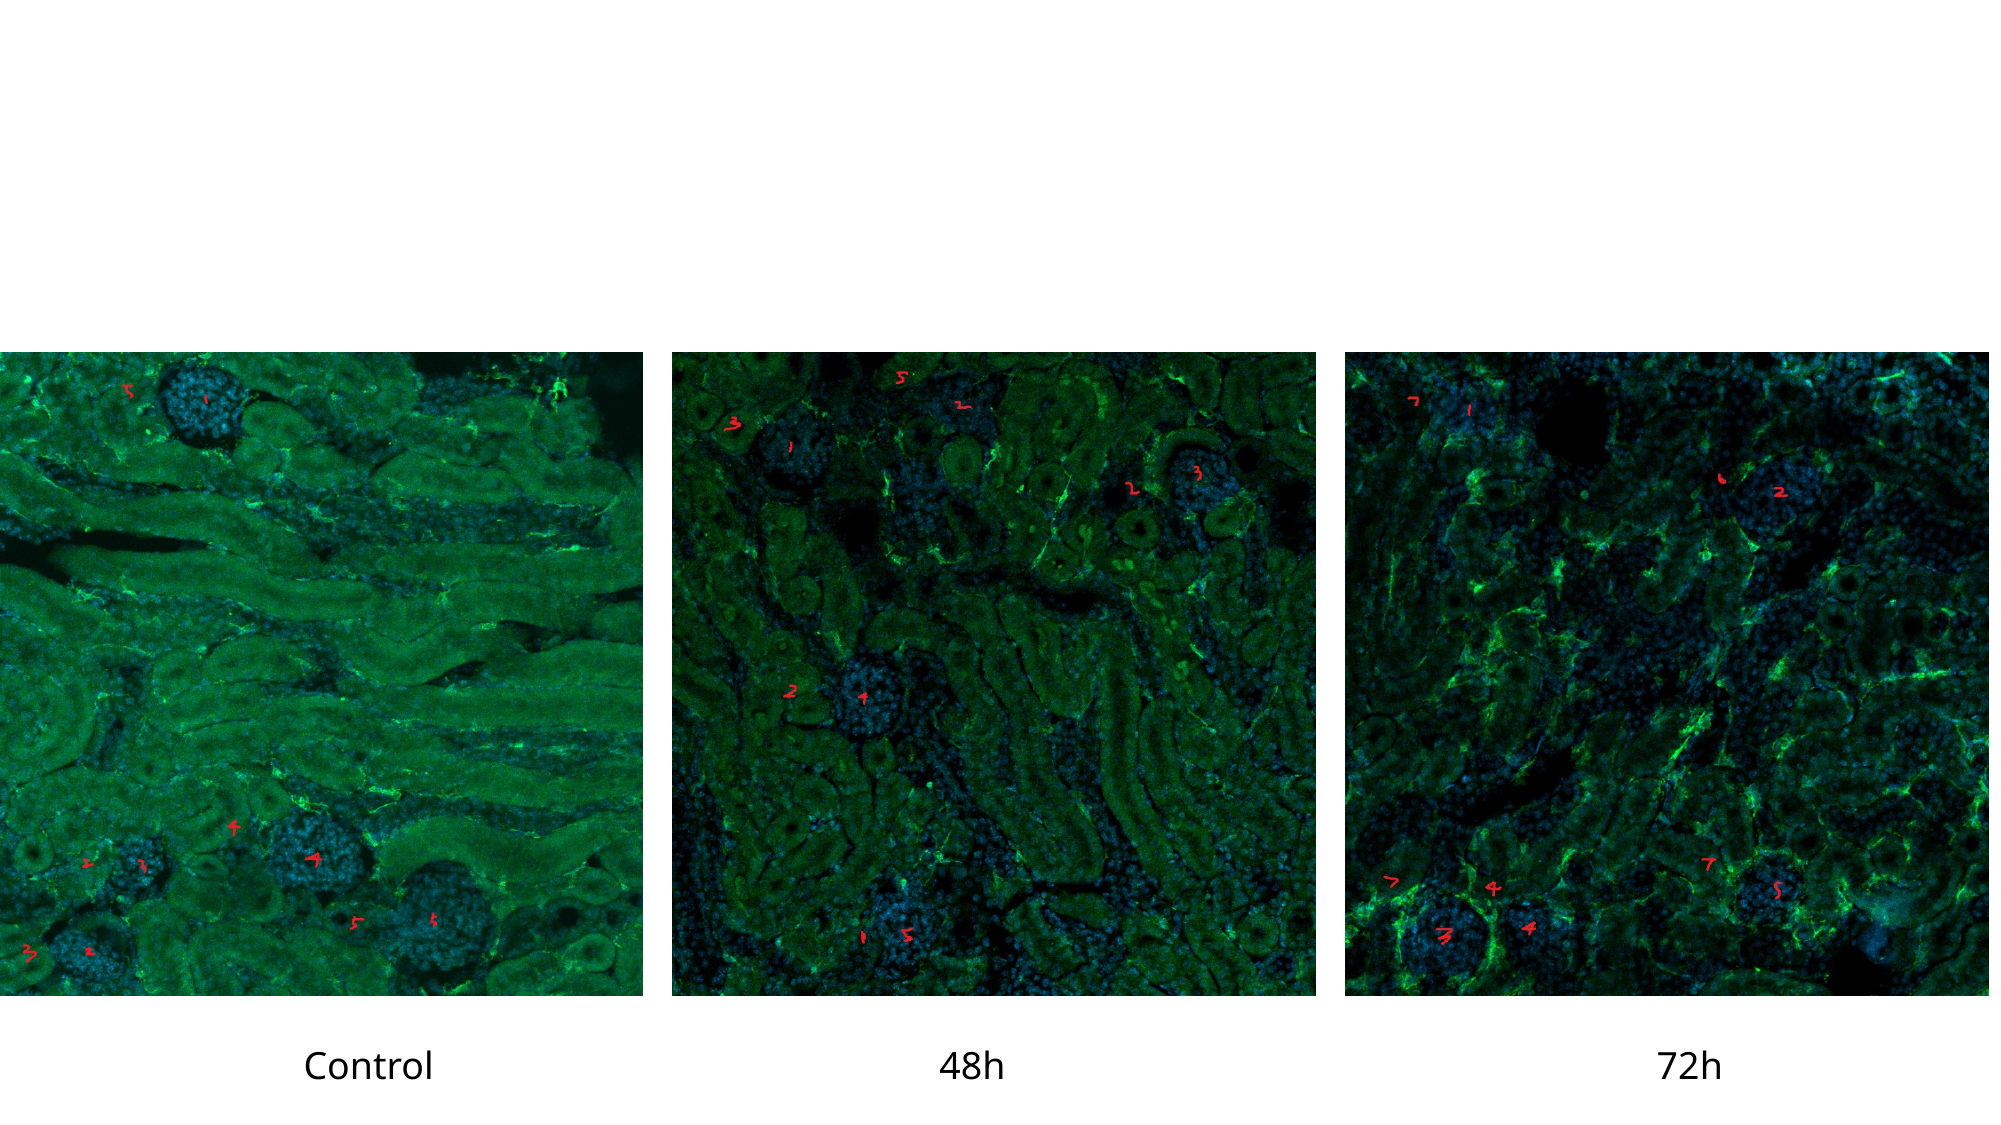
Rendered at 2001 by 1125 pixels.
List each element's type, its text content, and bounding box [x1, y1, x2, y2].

picture [1860, 352, 1867, 359]
picture [1345, 352, 1989, 996]
text_box Control 48h 72h [288, 1034, 1772, 1096]
picture [0, 352, 643, 996]
picture [672, 352, 1316, 996]
